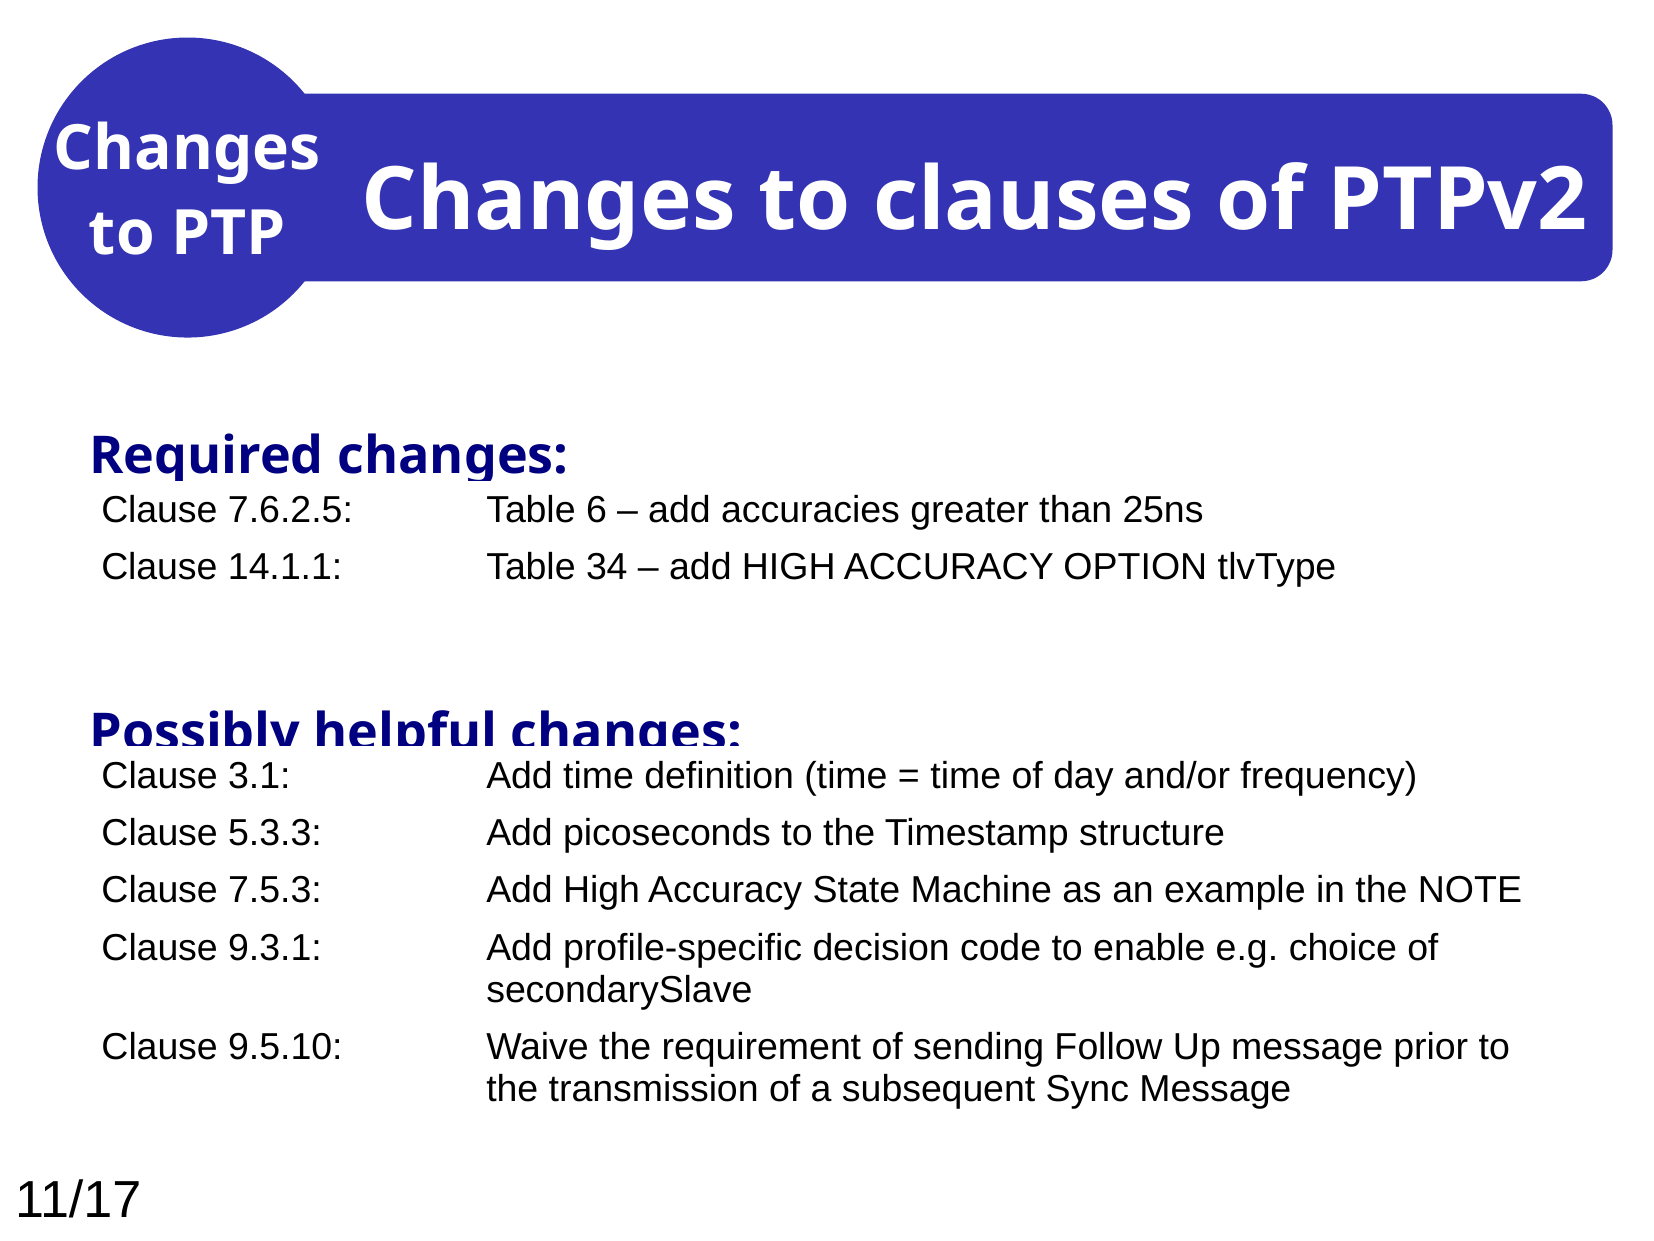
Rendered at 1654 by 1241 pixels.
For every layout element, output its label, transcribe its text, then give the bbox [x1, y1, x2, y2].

text_box Changes to PTP [37, 37, 338, 338]
table_cell Add profile-specific decision code to enable e.g. choice of secondarySlave [472, 919, 1575, 1018]
text_box Required changes: [37, 375, 1613, 451]
text_box Possibly helpful changes: [37, 652, 1613, 728]
table_header Clause 7.6.2.5: [87, 481, 471, 538]
table_cell Clause 9.5.10: [87, 1018, 472, 1117]
text_box [305, 93, 1613, 282]
table_cell Table 34 – add HIGH ACCURACY OPTION tlvType [471, 538, 1575, 595]
text_box 11/17 [0, 1162, 188, 1241]
table_header Table 6 – add accuracies greater than 25ns [471, 481, 1575, 538]
table_header Add time definition (time = time of day and/or frequency) [472, 746, 1575, 804]
table_cell Clause 9.3.1: [87, 919, 472, 1018]
table_cell Add High Accuracy State Machine as an example in the NOTE [472, 861, 1575, 919]
table_cell Waive the requirement of sending Follow Up message prior to the transmission of a subsequent Sync Message [472, 1018, 1575, 1117]
text_box Changes to clauses of PTPv2 [346, 128, 1570, 242]
table_cell Clause 7.5.3: [87, 861, 472, 919]
table_header Clause 3.1: [87, 746, 472, 804]
table_cell Add picoseconds to the Timestamp structure [472, 804, 1575, 861]
table_cell Clause 5.3.3: [87, 804, 472, 861]
table_cell Clause 14.1.1: [87, 538, 471, 595]
